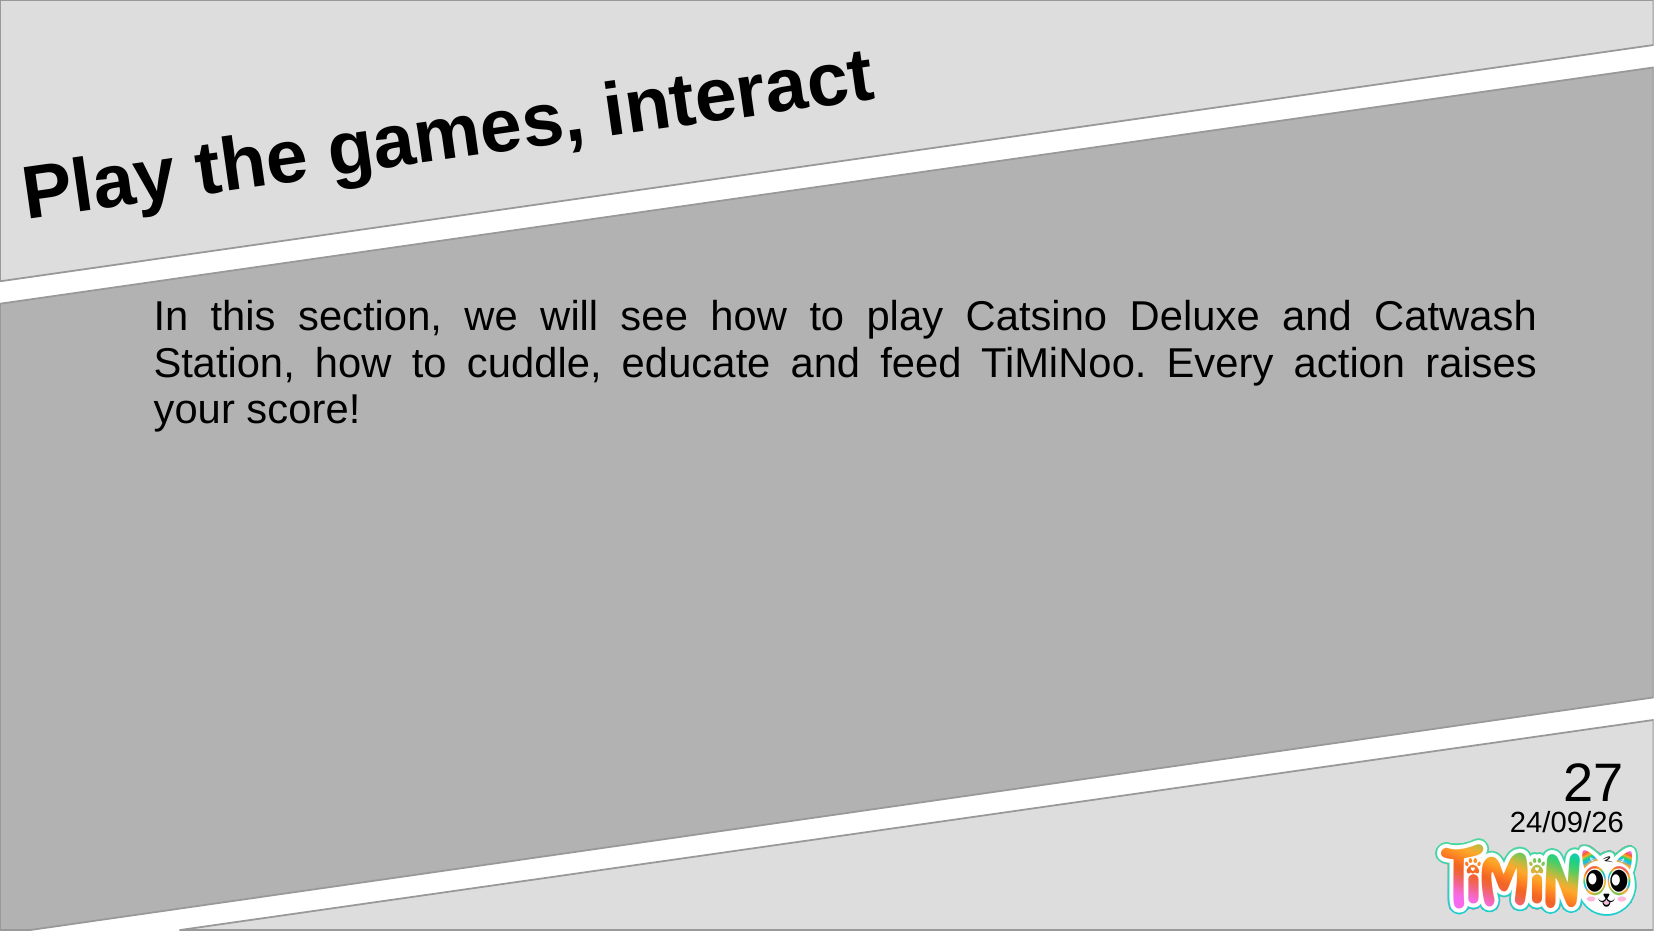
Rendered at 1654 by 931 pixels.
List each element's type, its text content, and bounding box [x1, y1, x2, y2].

picture [1435, 838, 1638, 916]
list In this section, we will see how to play Catsino Deluxe and Catwash Station, how to cuddle, educate and feed TiMiNoo. Every action raises your score! [82, 292, 1538, 833]
title Play the games, interact [11, 0, 1496, 272]
